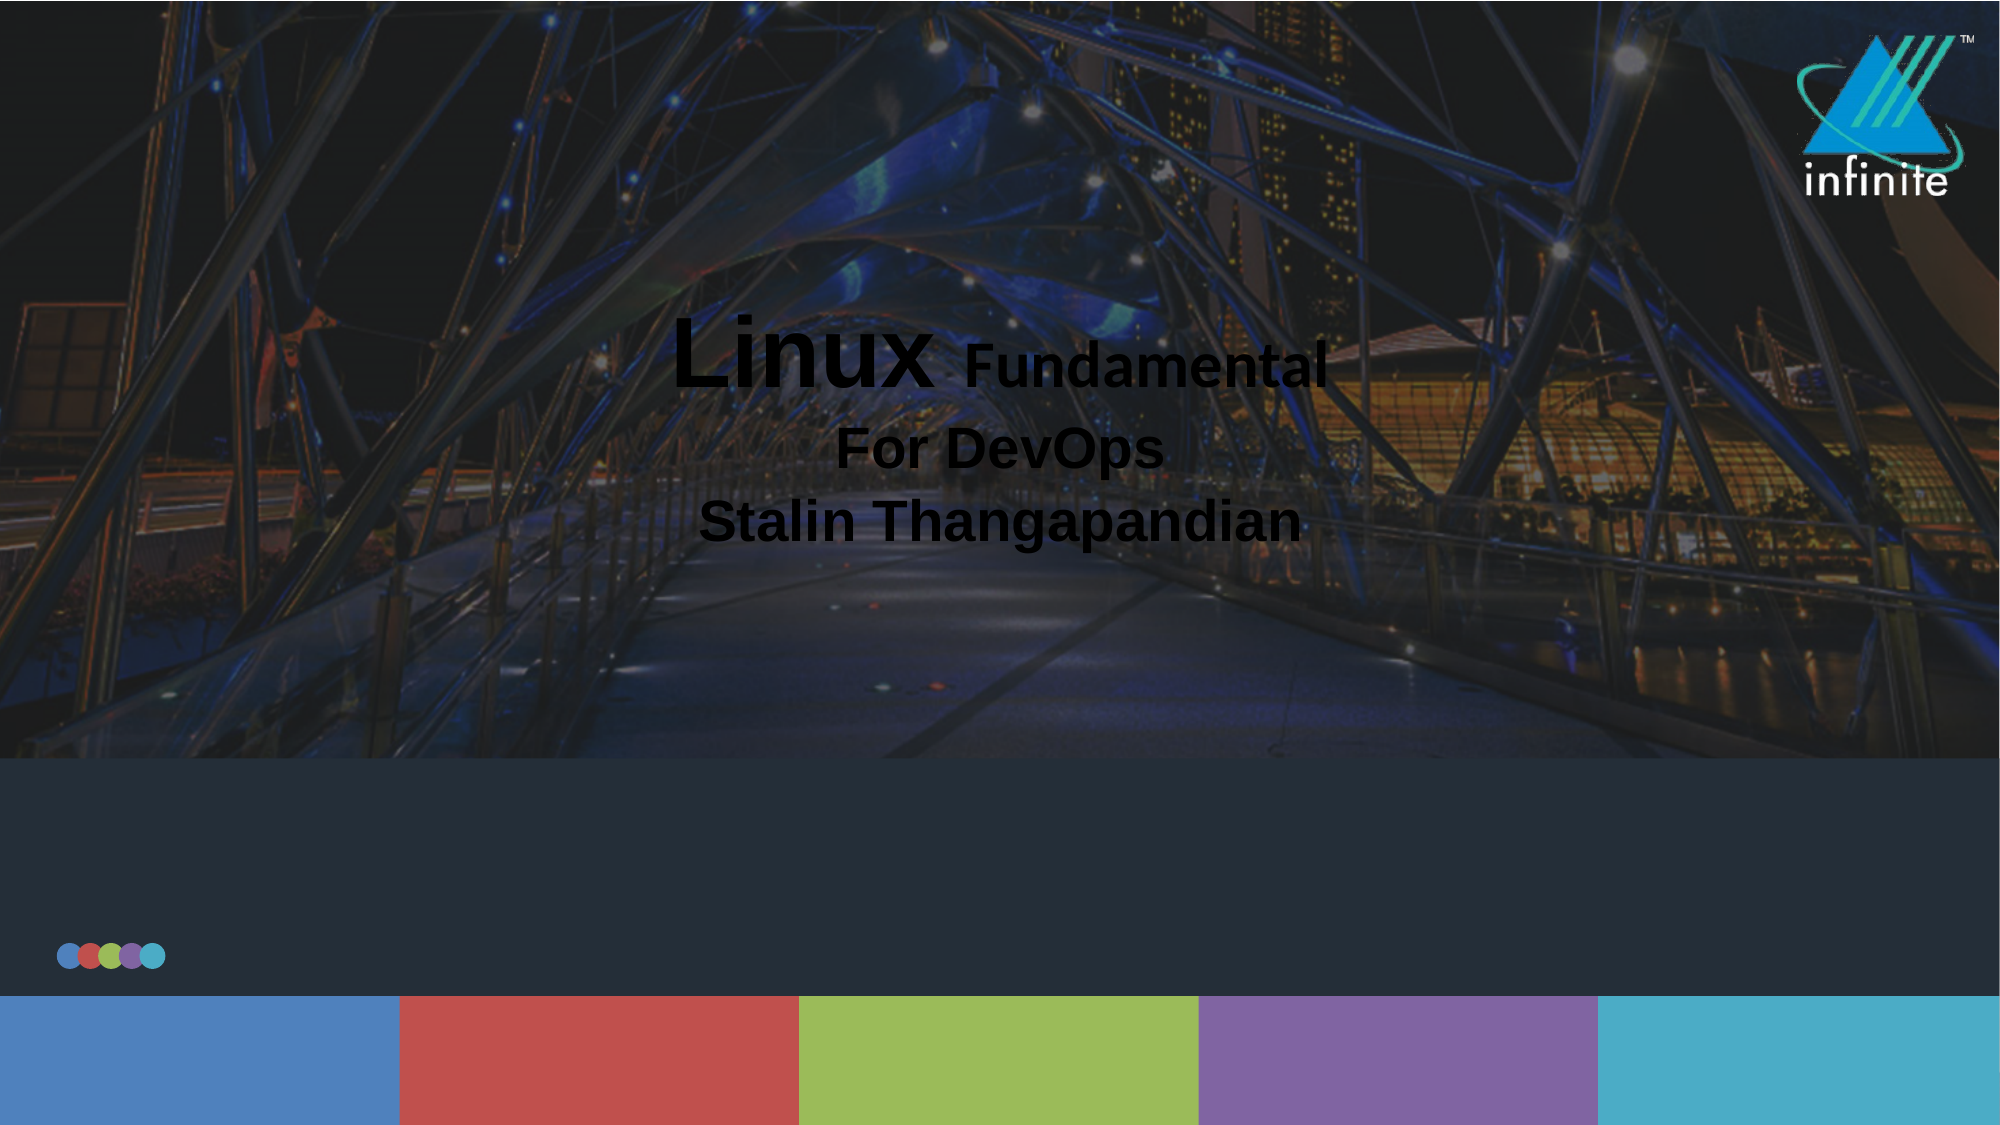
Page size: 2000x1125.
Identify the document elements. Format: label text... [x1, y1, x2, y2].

text_box Linux Fundamental For DevOps Stalin Thangapandian [296, 276, 1703, 637]
text_box [0, 758, 2000, 1125]
picture [0, 0, 2000, 758]
